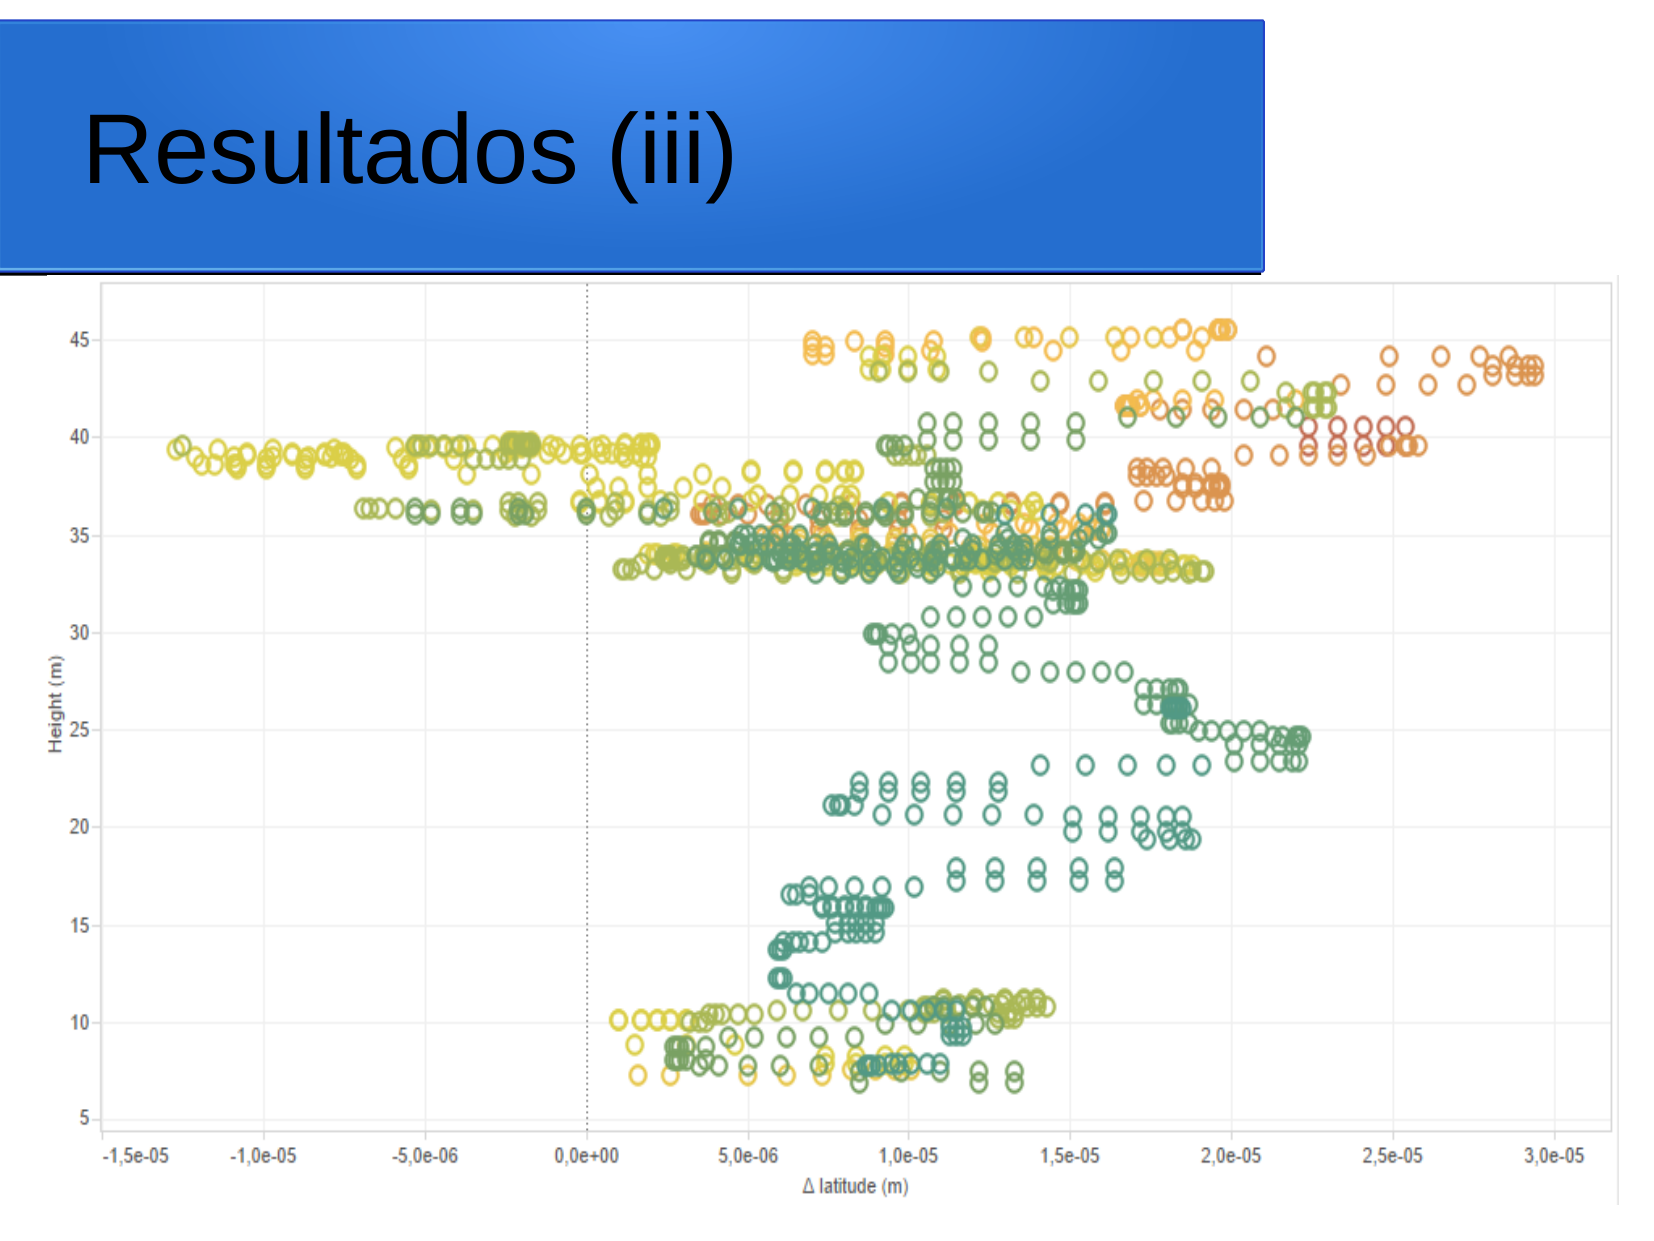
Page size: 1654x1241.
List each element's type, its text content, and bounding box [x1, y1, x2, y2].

picture [47, 275, 1619, 1205]
title Resultados (iii) [82, 47, 1235, 252]
